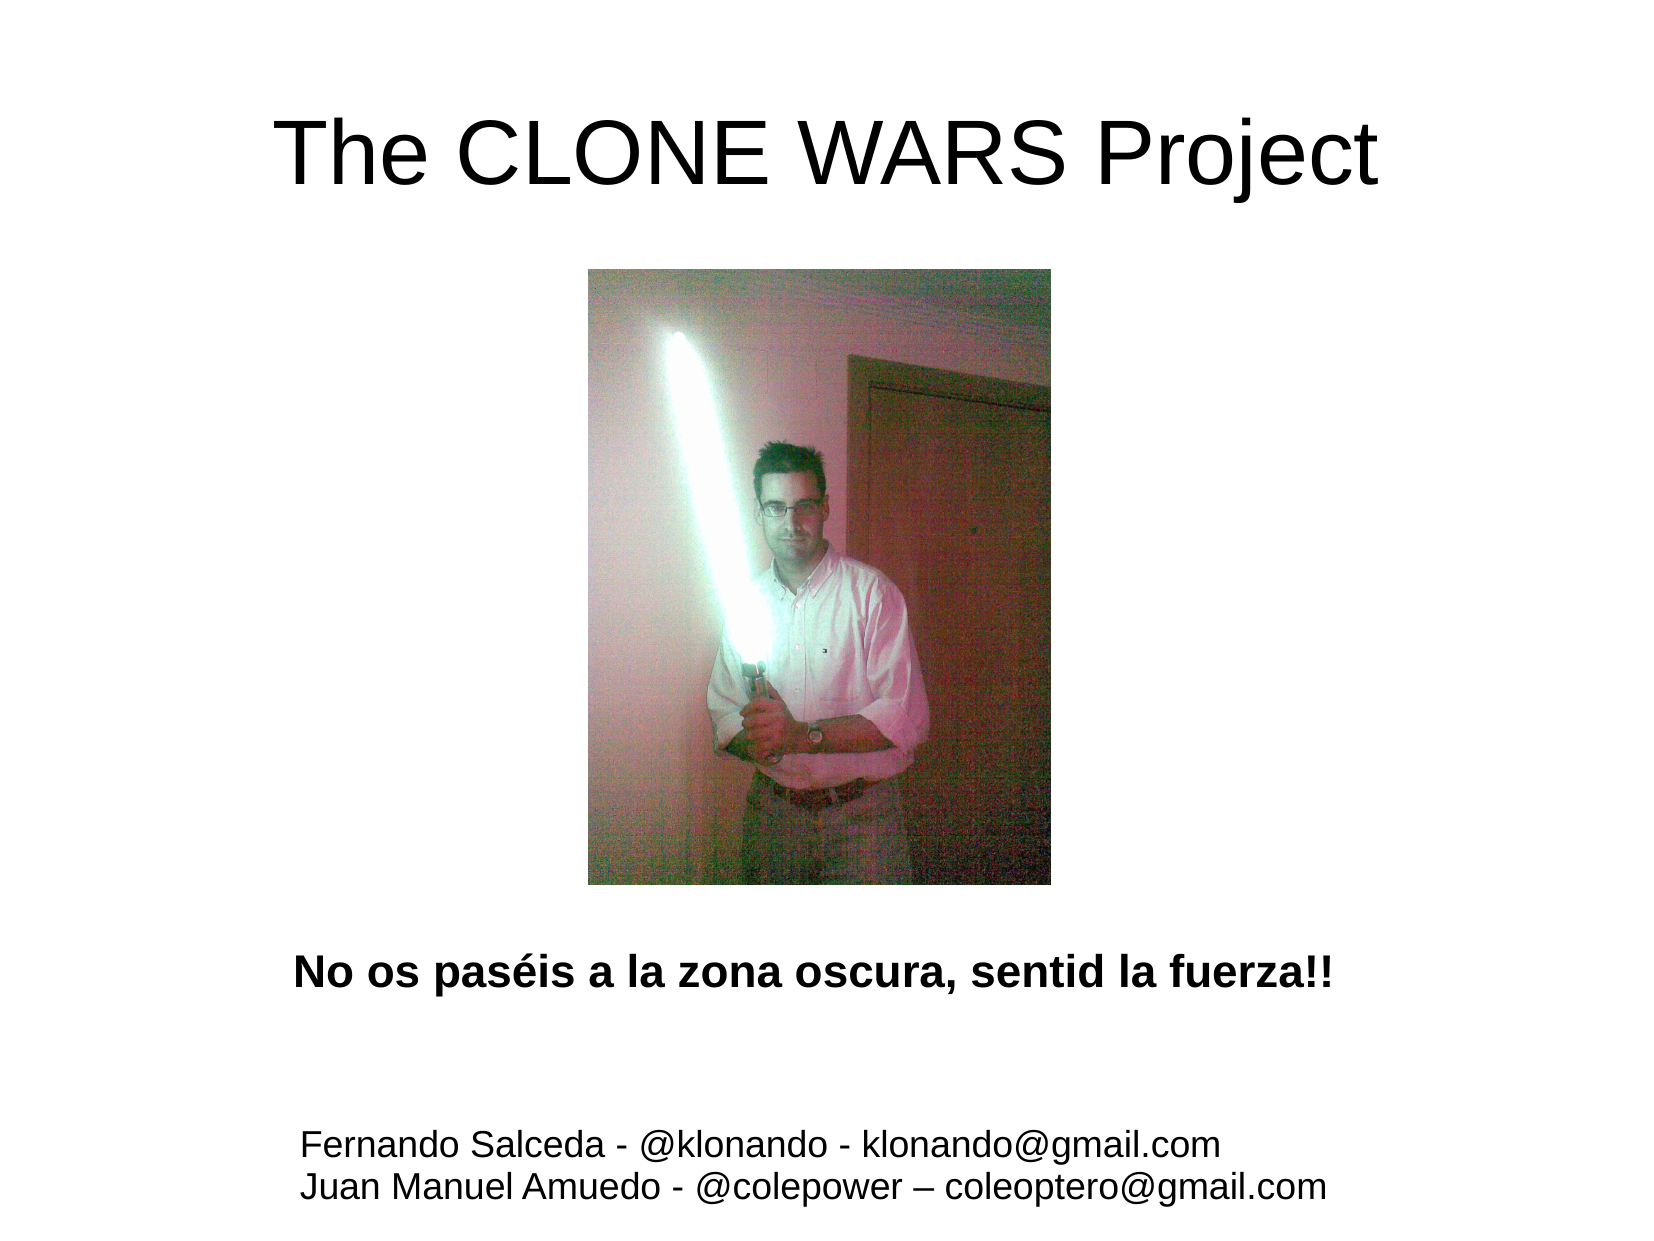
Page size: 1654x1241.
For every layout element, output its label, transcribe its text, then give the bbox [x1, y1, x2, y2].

text_box Fernando Salceda - @klonando - klonando@gmail.com Juan Manuel Amuedo - @colepower – coleoptero@gmail.com [285, 1116, 1343, 1216]
title The CLONE WARS Project [82, 49, 1571, 257]
picture [588, 269, 1051, 886]
text_box No os paséis a la zona oscura, sentid la fuerza!! [278, 938, 1351, 1006]
